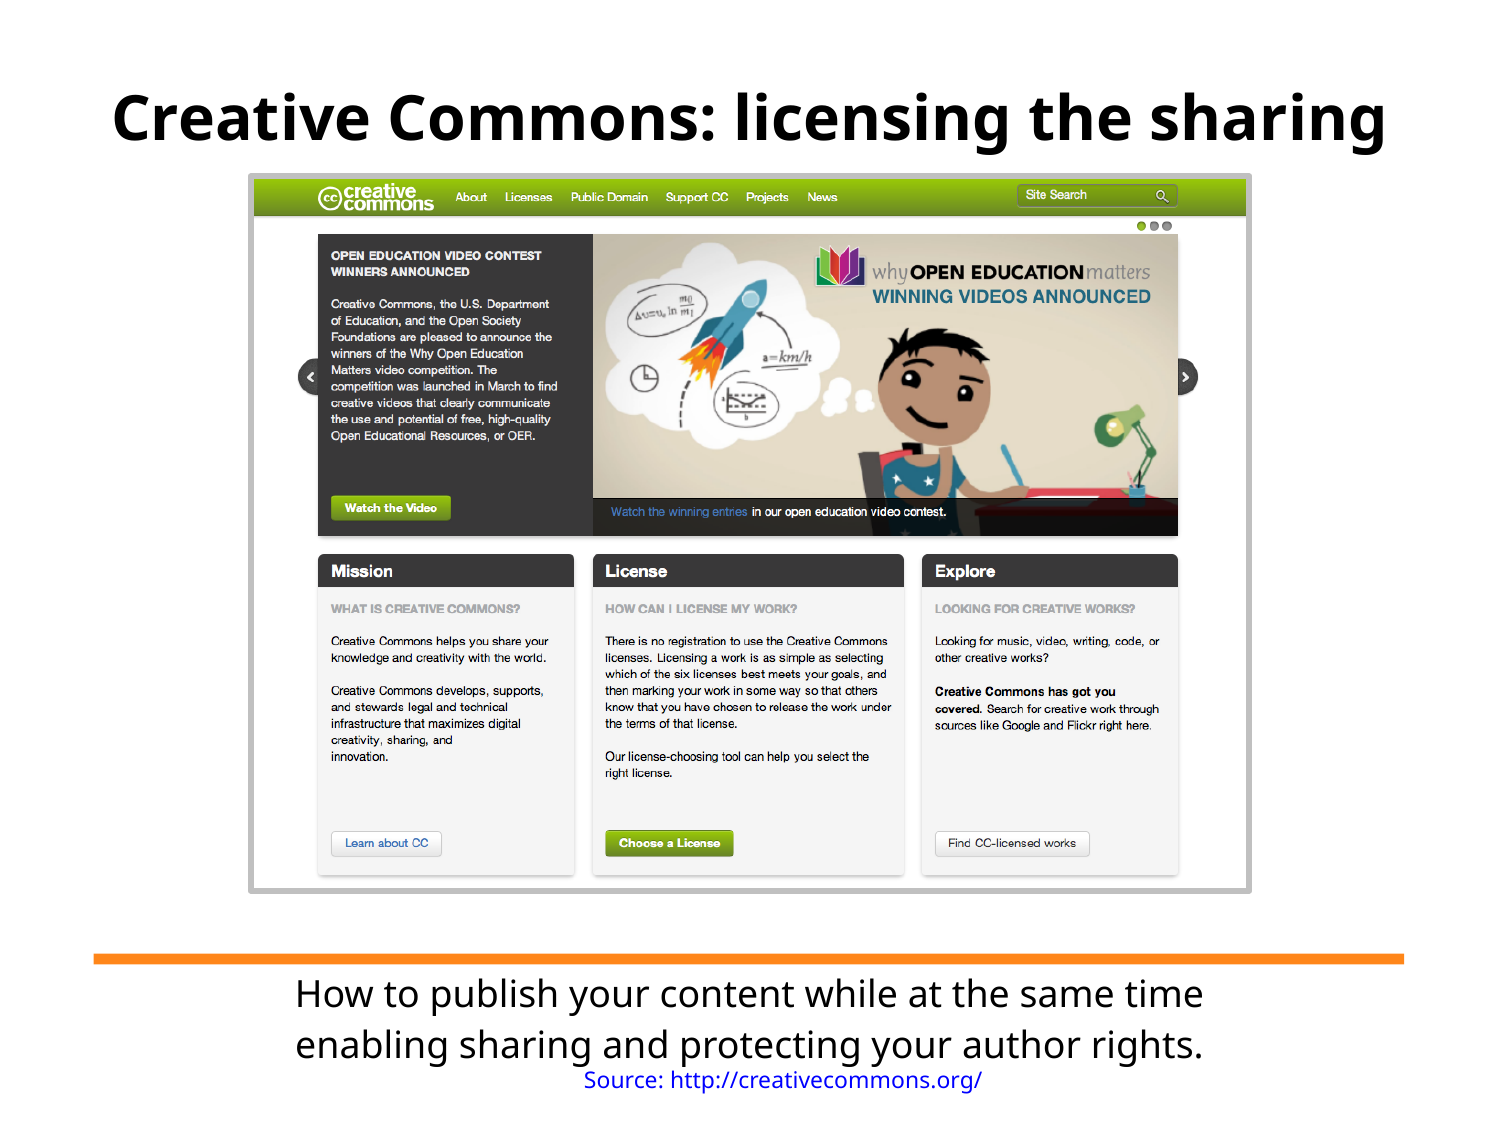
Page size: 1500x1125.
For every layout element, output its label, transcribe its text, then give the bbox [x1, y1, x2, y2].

text_box How to publish your content while at the same time enabling sharing and protecting your author rights. [85, 960, 1415, 1064]
title Creative Commons: licensing the sharing [75, 44, 1426, 188]
picture [0, 0, 1500, 1125]
text_box Source: http://creativecommons.org/ [569, 1056, 931, 1098]
